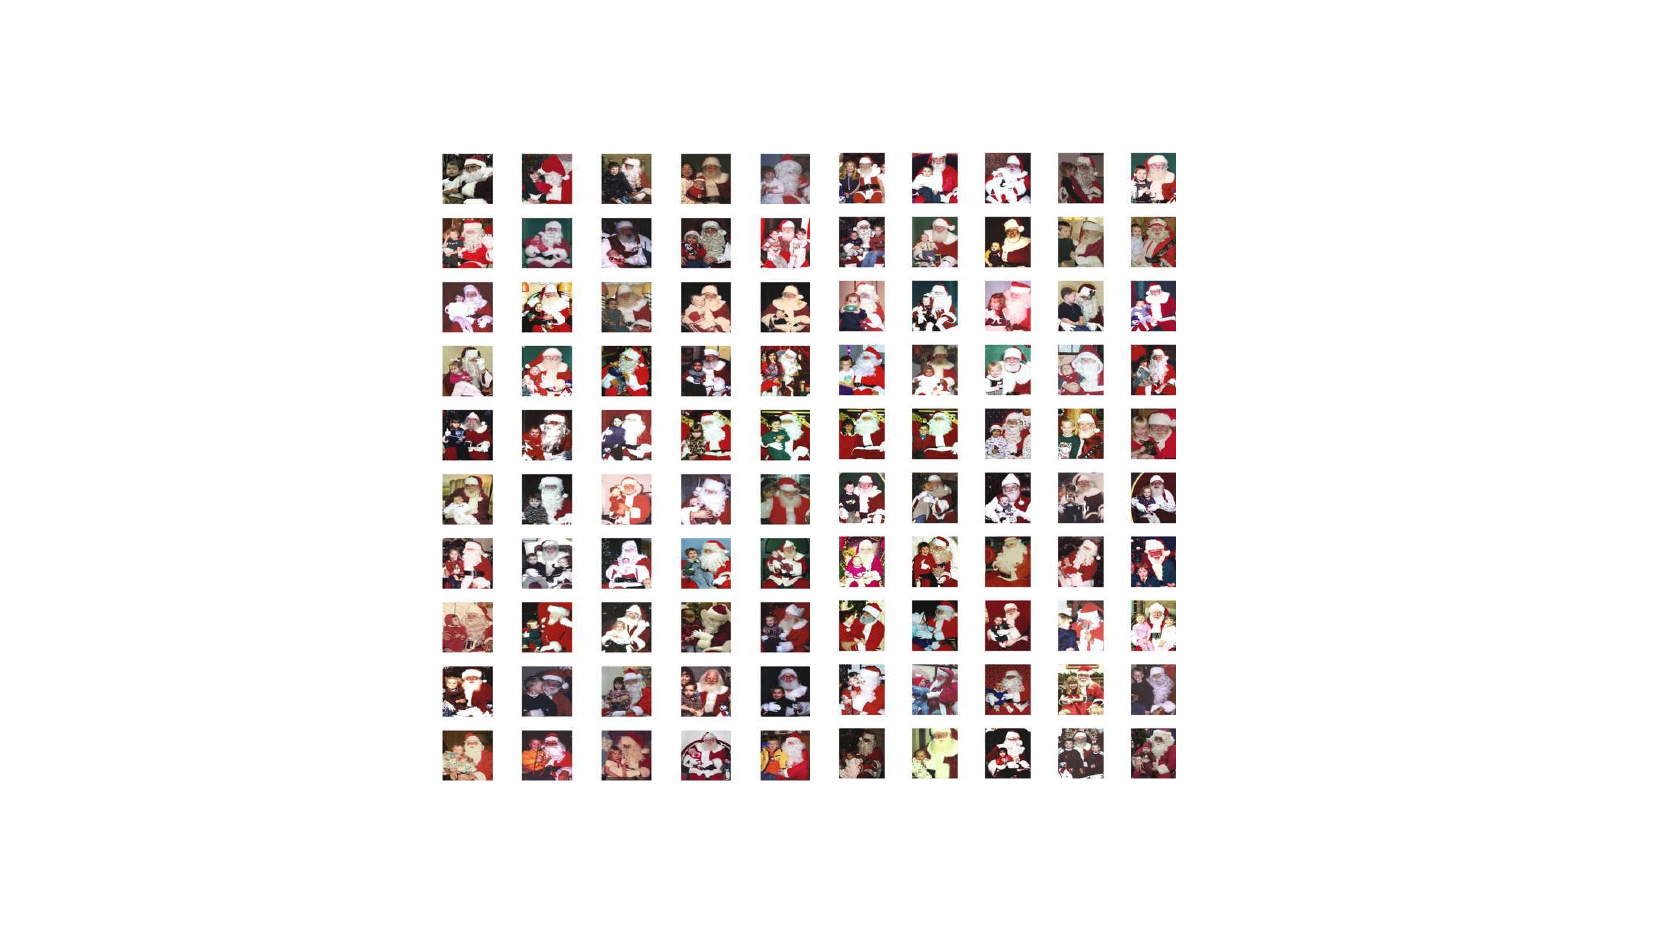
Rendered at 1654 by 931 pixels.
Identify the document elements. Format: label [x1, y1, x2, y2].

picture [442, 153, 810, 781]
picture [837, 152, 1176, 779]
